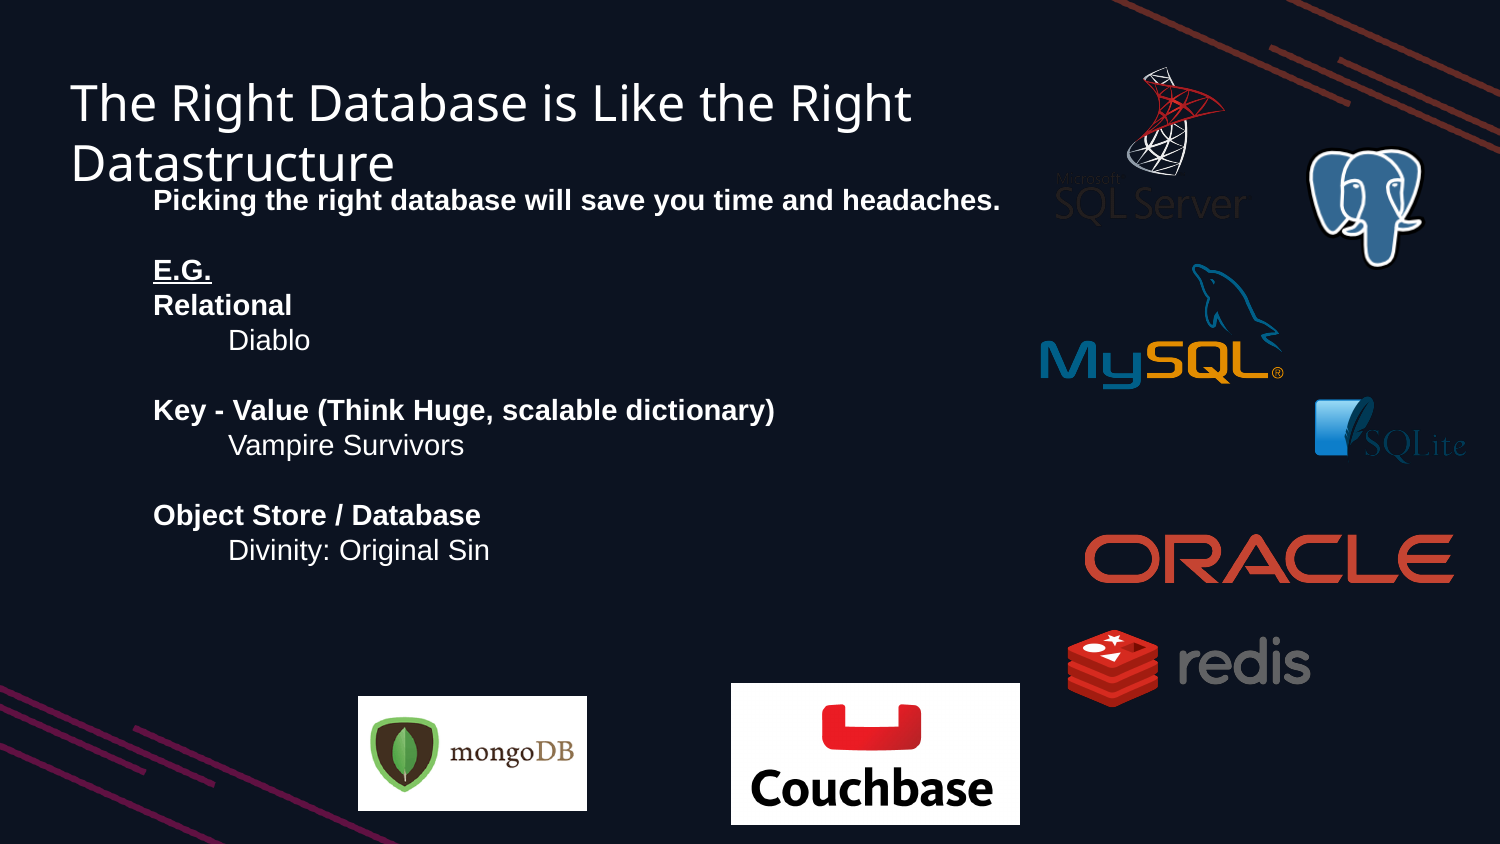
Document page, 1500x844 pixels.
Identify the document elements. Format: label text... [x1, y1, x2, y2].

text_box The Right Database is Like the Right Datastructure [55, 55, 1032, 206]
text_box Picking the right database will save you time and headaches. E.G. Relational Diablo Key - Value (Think Huge, scalable dictionary) Vampire Survivors Object Store / Database Divinity: Original Sin [63, 166, 1129, 678]
picture [0, 0, 1500, 844]
